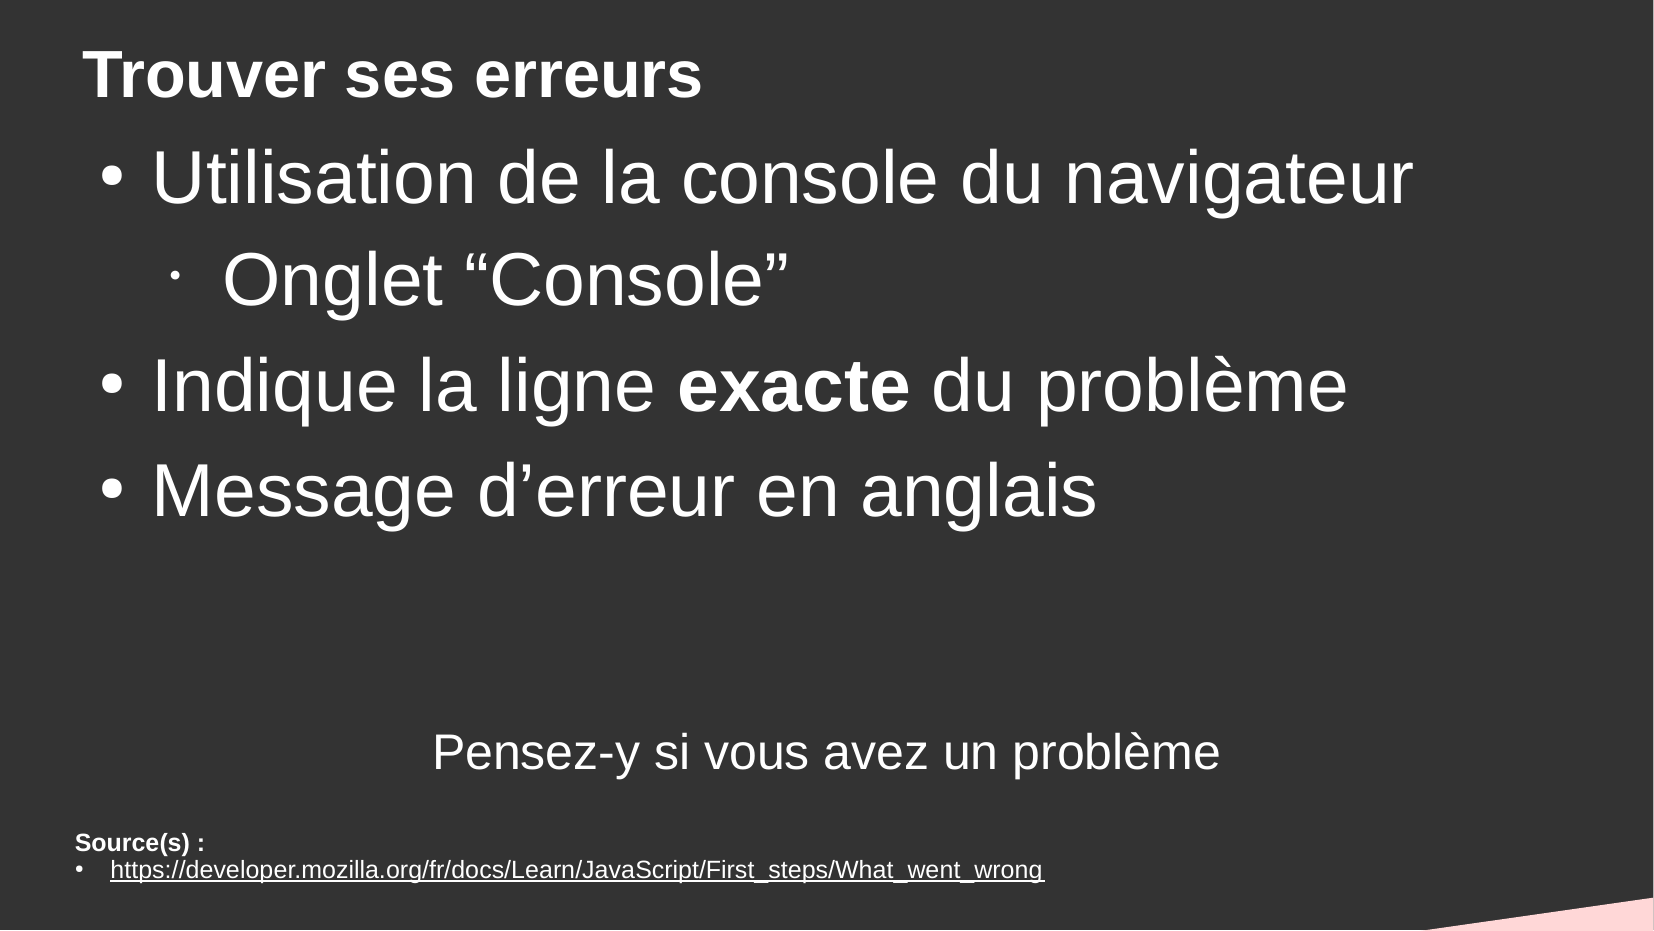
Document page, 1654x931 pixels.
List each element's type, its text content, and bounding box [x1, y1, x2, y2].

list Utilisation de la console du navigateur Onglet “Console” Indique la ligne exacte du problème Message d’erreur en anglais [80, 135, 1620, 544]
text_box [1419, 897, 1654, 931]
text_box Source(s) : https://developer.mozilla.org/fr/docs/Learn/JavaScript/First_steps/What_went_wrong [60, 820, 1583, 892]
title Trouver ses erreurs [82, 37, 1571, 114]
text_box Pensez-y si vous avez un problème [200, 716, 1453, 810]
